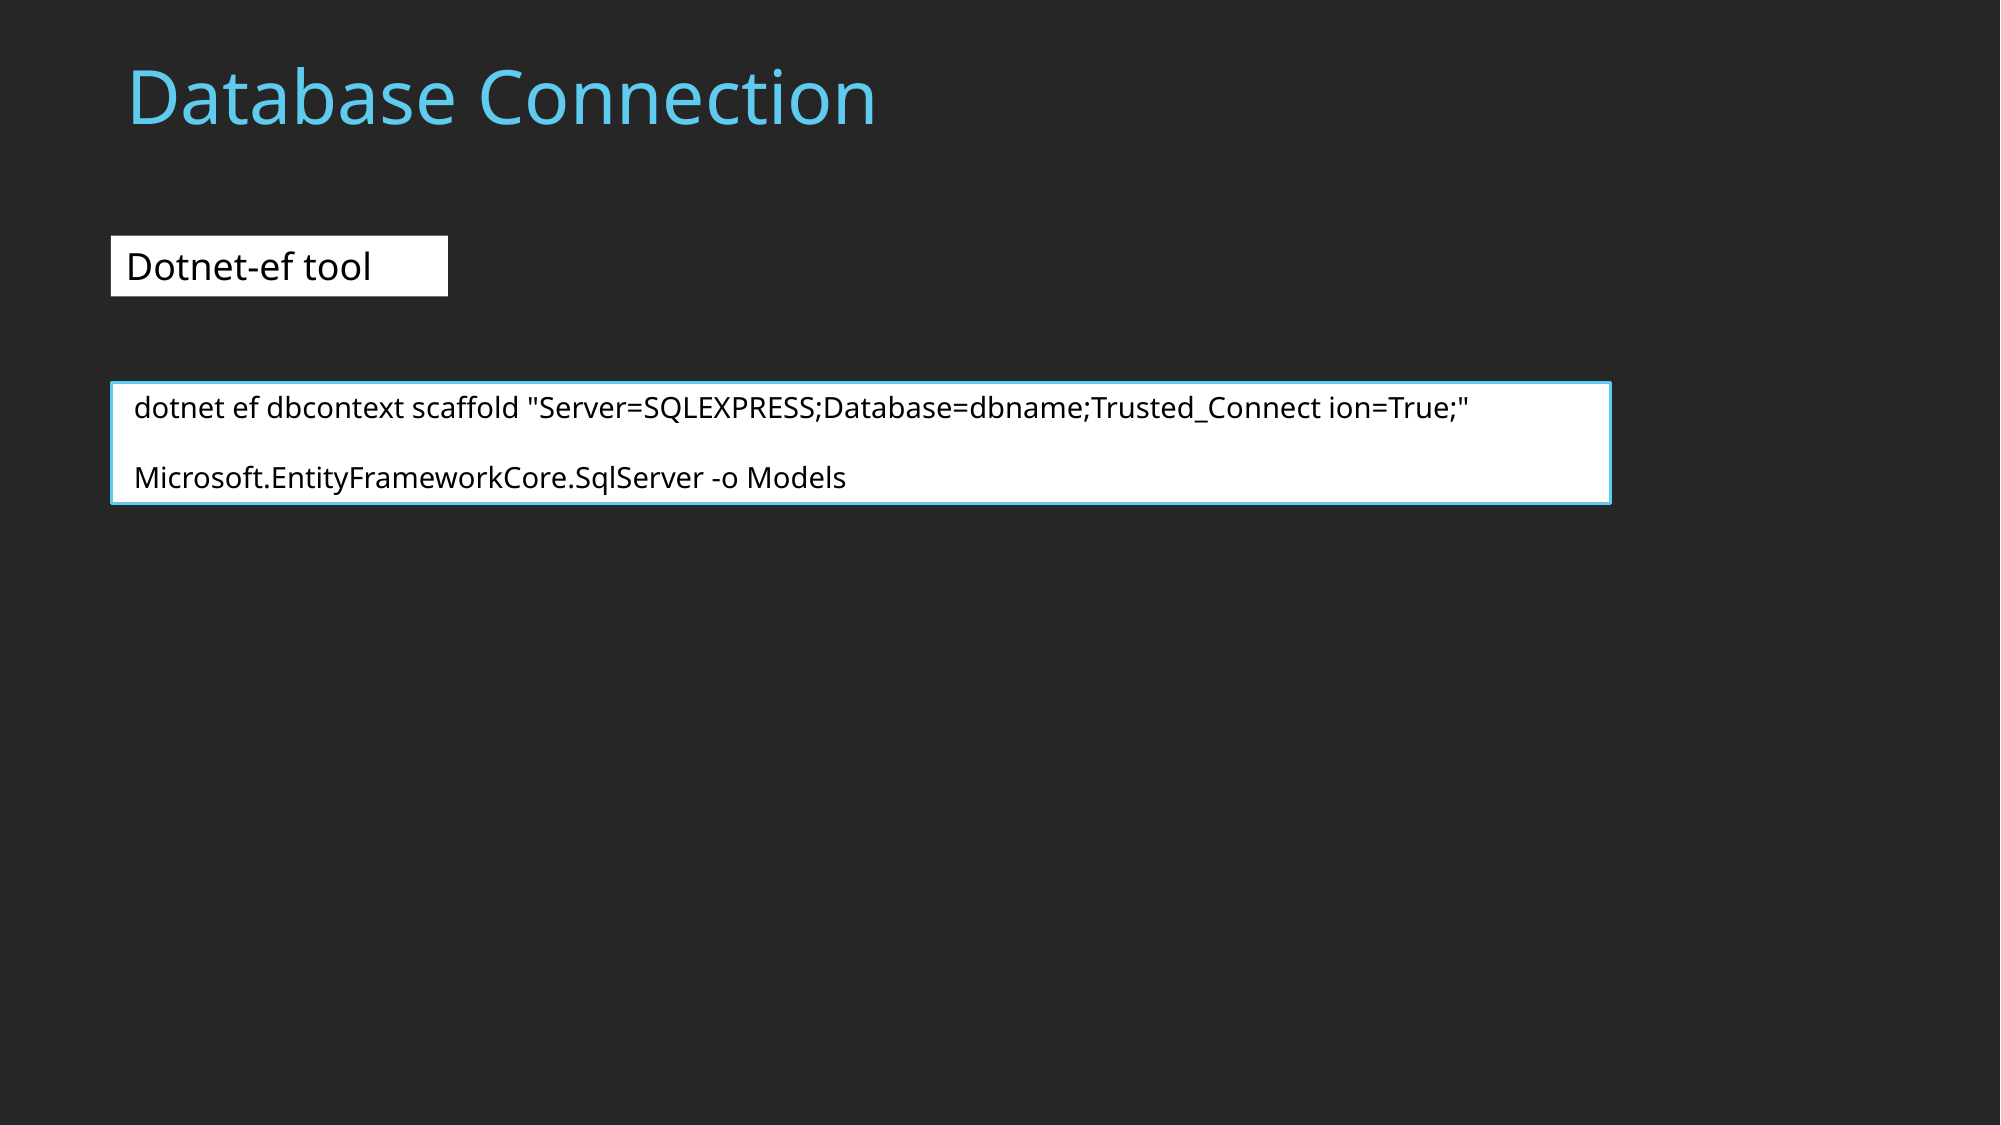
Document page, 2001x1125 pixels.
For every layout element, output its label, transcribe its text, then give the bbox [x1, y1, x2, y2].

title Database Connection [111, 41, 1522, 182]
text_box dotnet ef dbcontext scaffold "Server=SQLEXPRESS;Database=dbname;Trusted_Connect ion=True;" Microsoft.EntityFrameworkCore.SqlServer -o Models [111, 382, 1611, 504]
text_box Dotnet-ef tool [110, 235, 448, 297]
